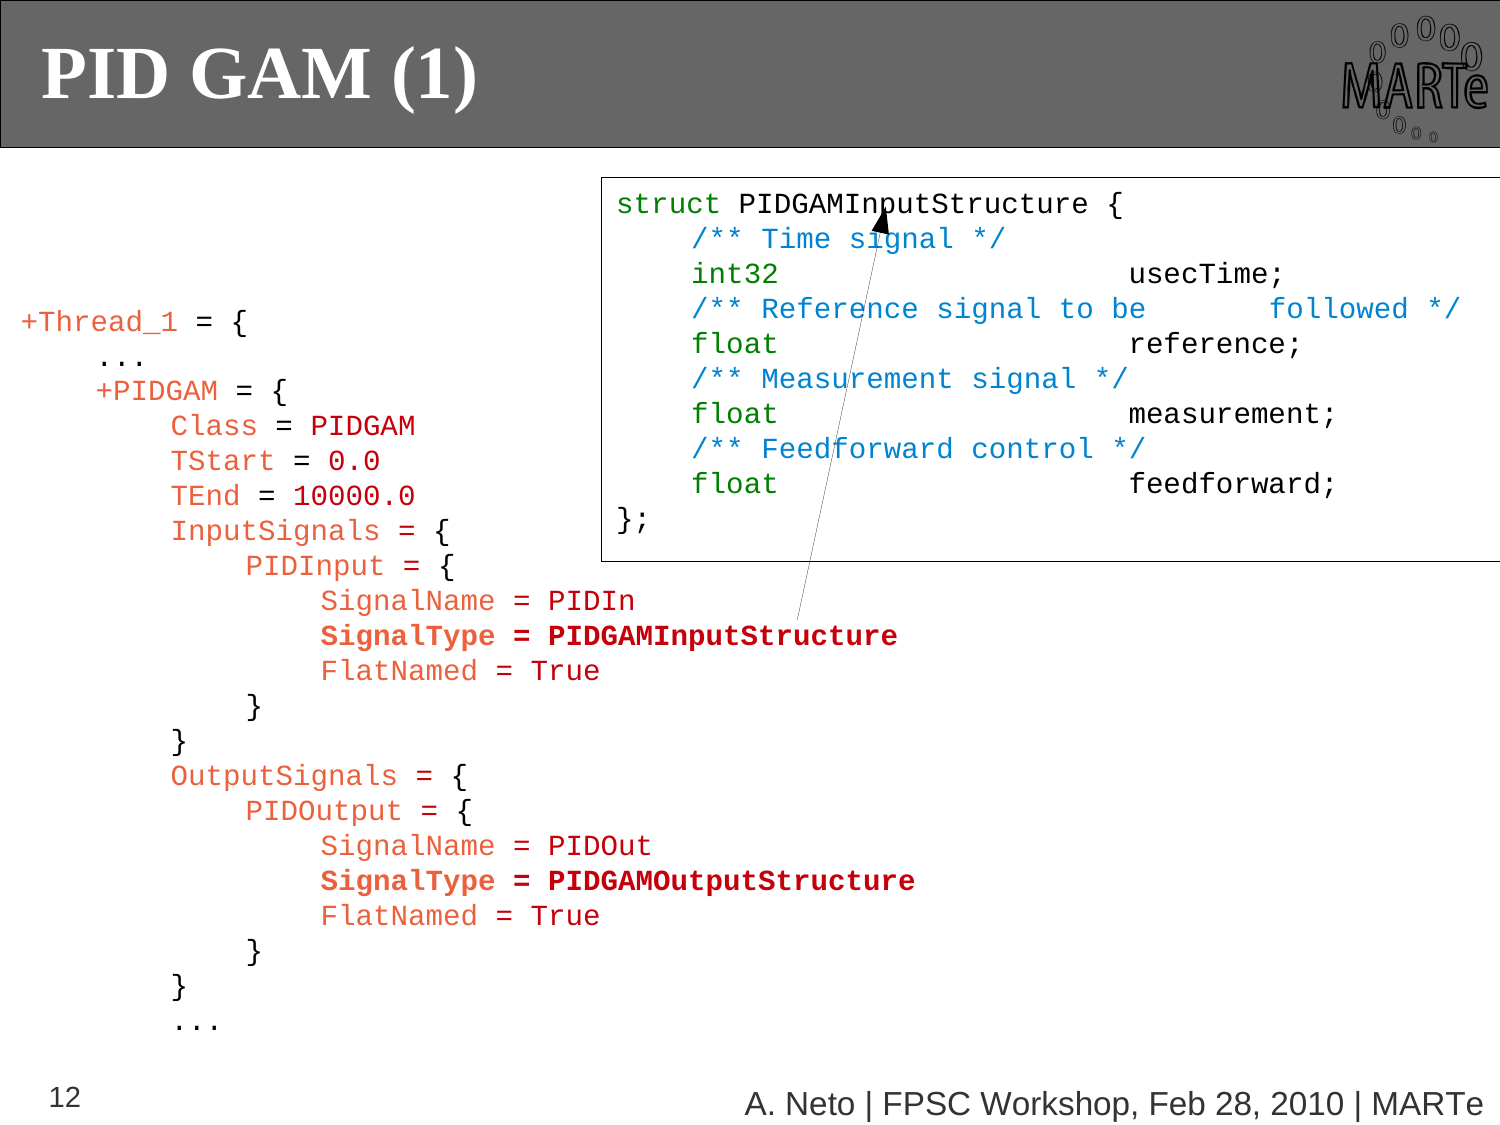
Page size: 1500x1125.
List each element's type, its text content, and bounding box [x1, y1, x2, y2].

title PID GAM (1) [41, 0, 1128, 148]
picture [1340, 0, 1489, 148]
text_box +Thread_1 = { ... +PIDGAM = { Class = PIDGAM TStart = 0.0 TEnd = 10000.0 InputSignals = { PIDInput = { SignalName = PIDIn SignalType = PIDGAMInputStructure FlatNamed = True } } OutputSignals = { PIDOutput = { SignalName = PIDOut SignalType = PIDGAMOutputStructure FlatNamed = True } } ... [5, 294, 945, 1093]
text_box struct PIDGAMInputStructure { /** Time signal */ int32 usecTime; /** Reference signal to be followed */ float reference; /** Measurement signal */ float measurement; /** Feedforward control */ float feedforward; }; [601, 177, 1500, 562]
